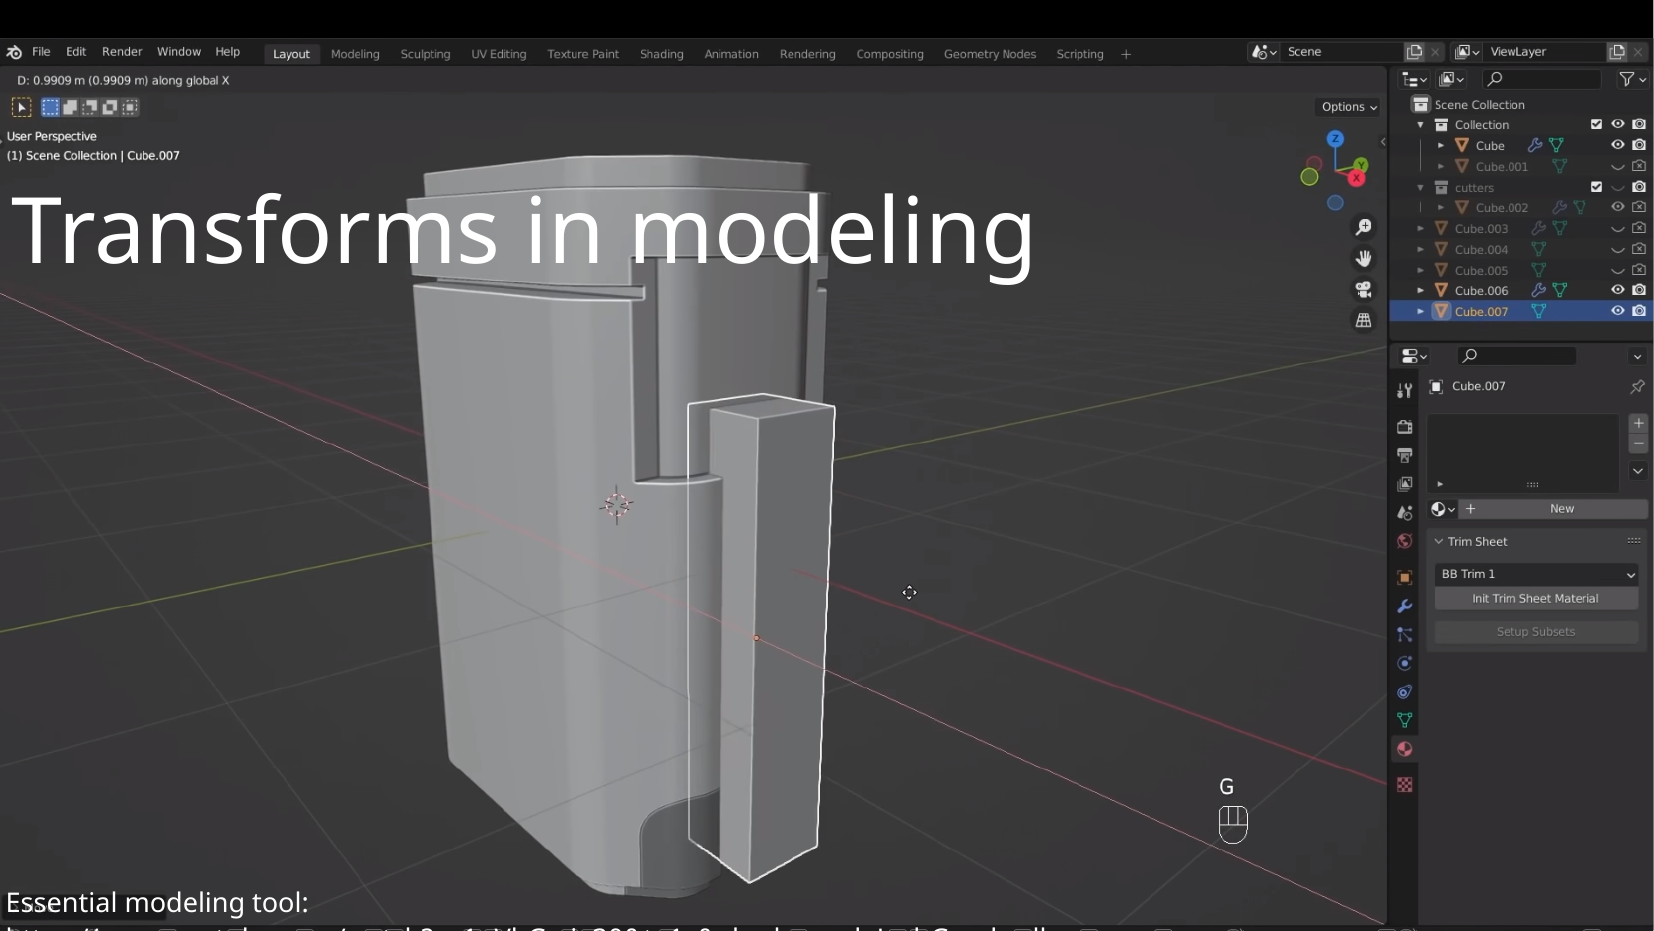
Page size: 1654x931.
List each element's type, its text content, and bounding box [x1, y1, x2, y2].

text_box Essential modeling tool: https://www.youtube.com/watch?v=1qVbGr_ie30&t=1s&ab_channel=JoshGambrell [0, 875, 1206, 931]
picture [0, 38, 1654, 931]
title Transforms in modeling [11, 150, 1501, 306]
